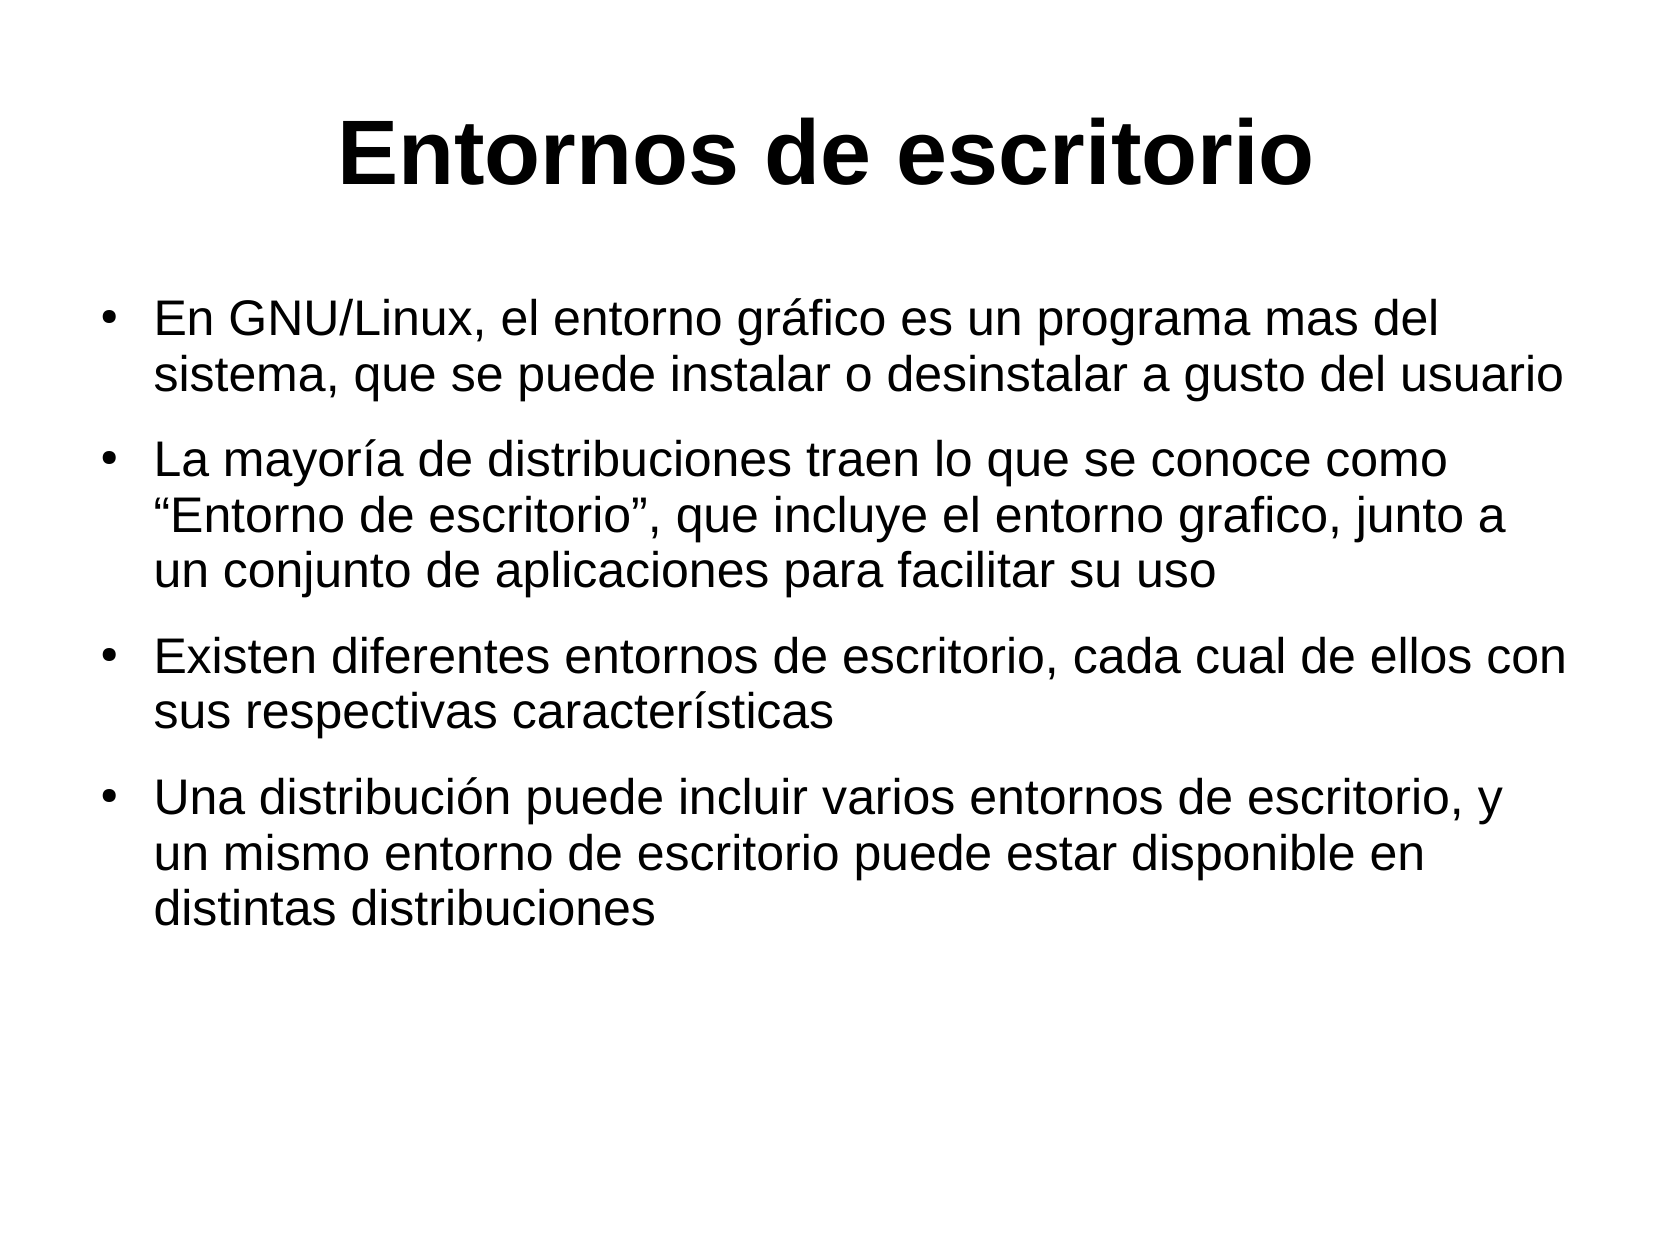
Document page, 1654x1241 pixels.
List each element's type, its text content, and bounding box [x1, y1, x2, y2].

title Entornos de escritorio [82, 49, 1571, 257]
list En GNU/Linux, el entorno gráfico es un programa mas del sistema, que se puede instalar o desinstalar a gusto del usuario La mayoría de distribuciones traen lo que se conoce como “Entorno de escritorio”, que incluye el entorno grafico, junto a un conjunto de aplicaciones para facilitar su uso Existen diferentes entornos de escritorio, cada cual de ellos con sus respectivas características Una distribución puede incluir varios entornos de escritorio, y un mismo entorno de escritorio puede estar disponible en distintas distribuciones [82, 290, 1571, 1010]
